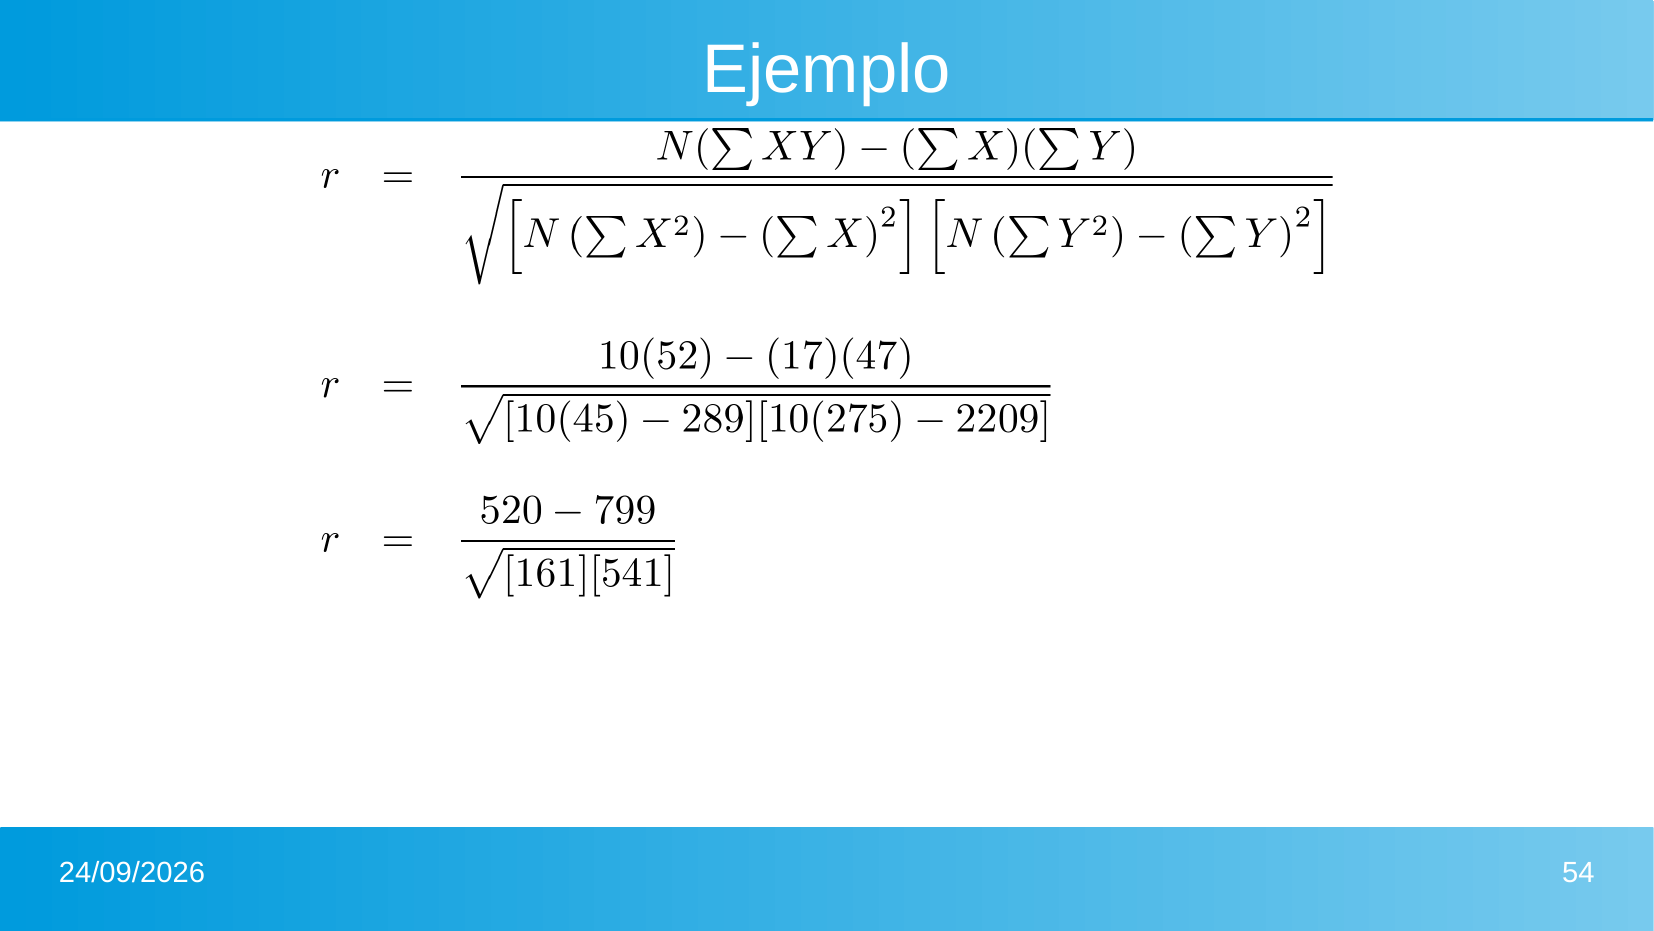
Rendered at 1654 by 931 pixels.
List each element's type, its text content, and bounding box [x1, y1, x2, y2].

picture [321, 128, 1333, 630]
title Ejemplo [59, 29, 1595, 108]
